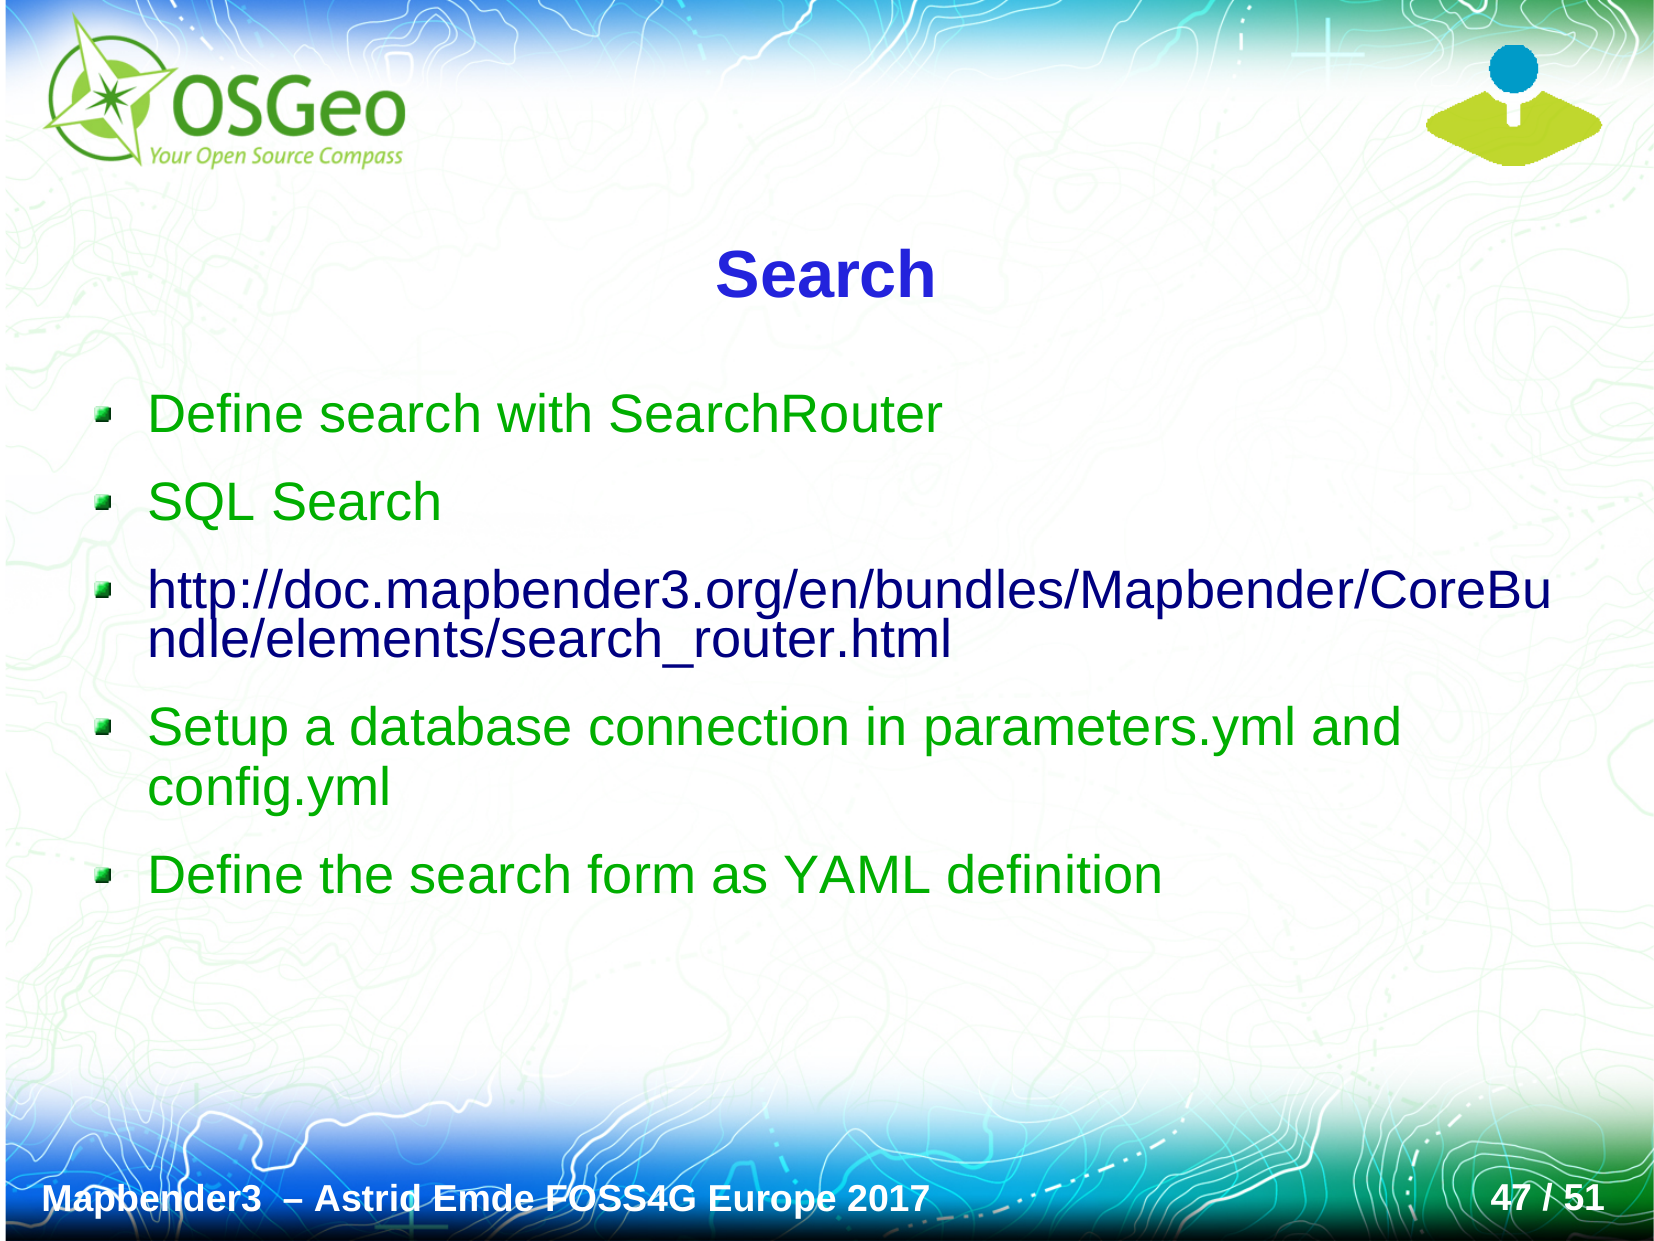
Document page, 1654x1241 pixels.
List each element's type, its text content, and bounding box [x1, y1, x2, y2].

title Search [82, 208, 1571, 342]
list Define search with SearchRouter SQL Search http://doc.mapbender3.org/en/bundles/Mapbender/CoreBundle/elements/search_router.html Setup a database connection in parameters.yml and config.yml Define the search form as YAML definition [76, 383, 1565, 1188]
picture [5, 0, 1654, 1241]
